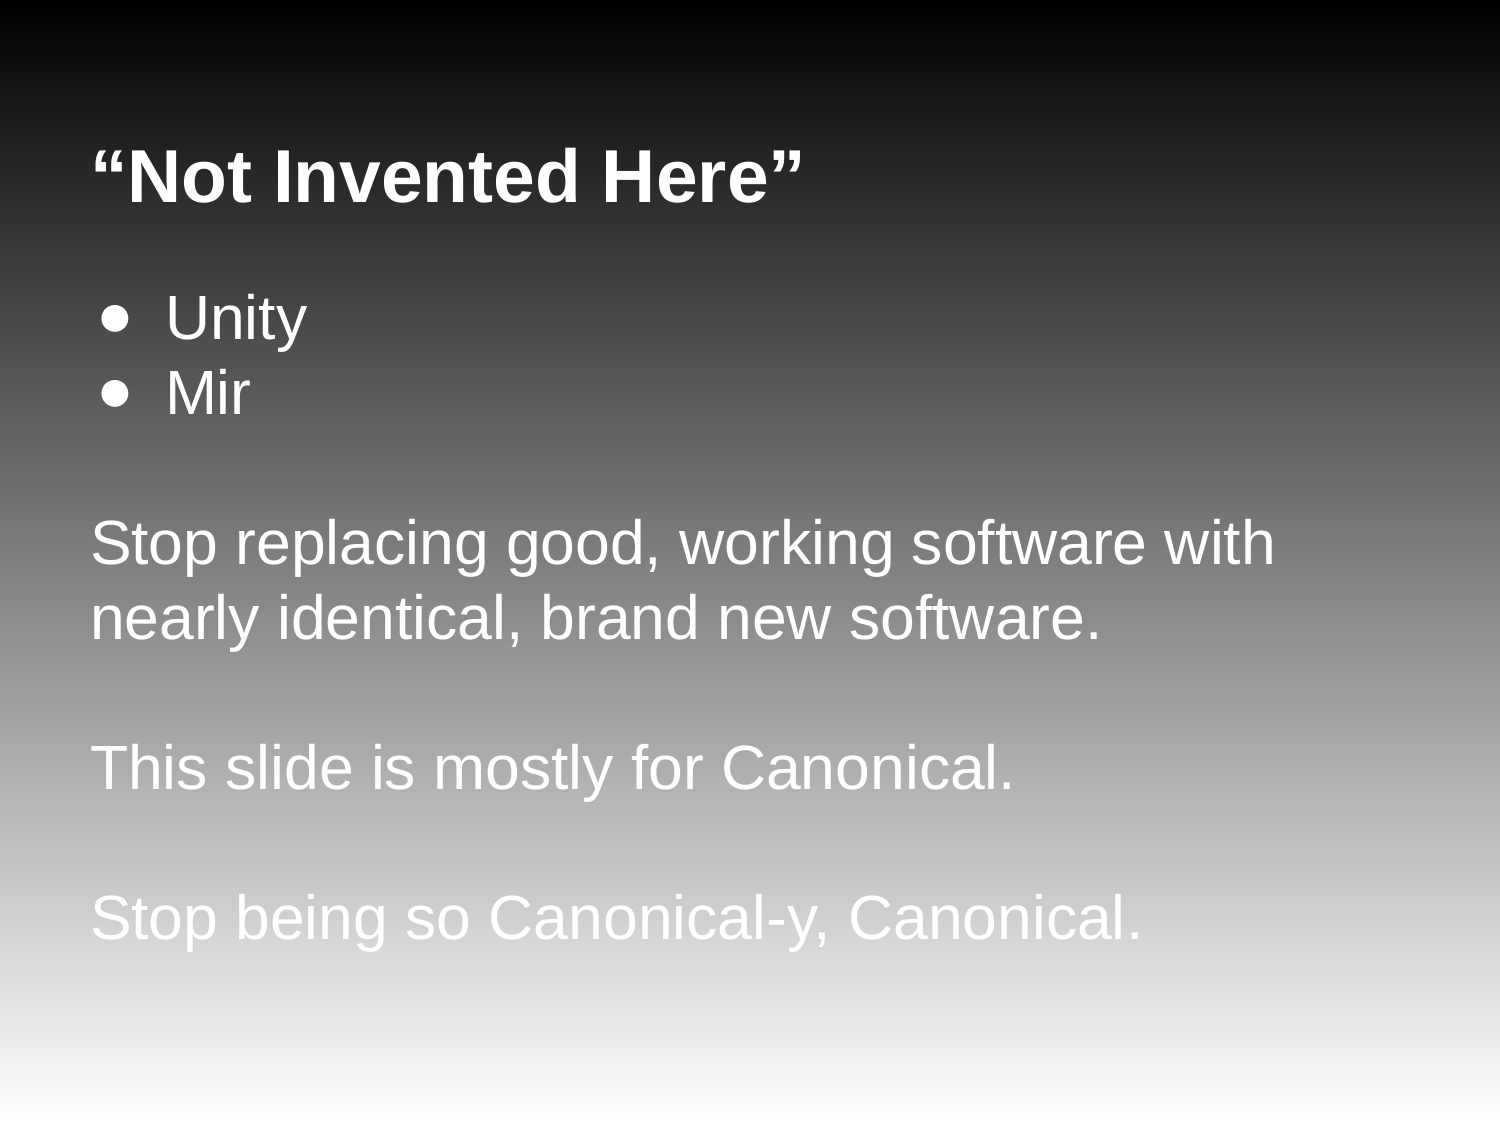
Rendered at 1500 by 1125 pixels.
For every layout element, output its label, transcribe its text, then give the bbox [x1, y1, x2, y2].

title “Not Invented Here” [75, 45, 1425, 233]
list Unity Mir Stop replacing good, working software with nearly identical, brand new software. This slide is mostly for Canonical. Stop being so Canonical-y, Canonical. [75, 262, 1425, 1078]
